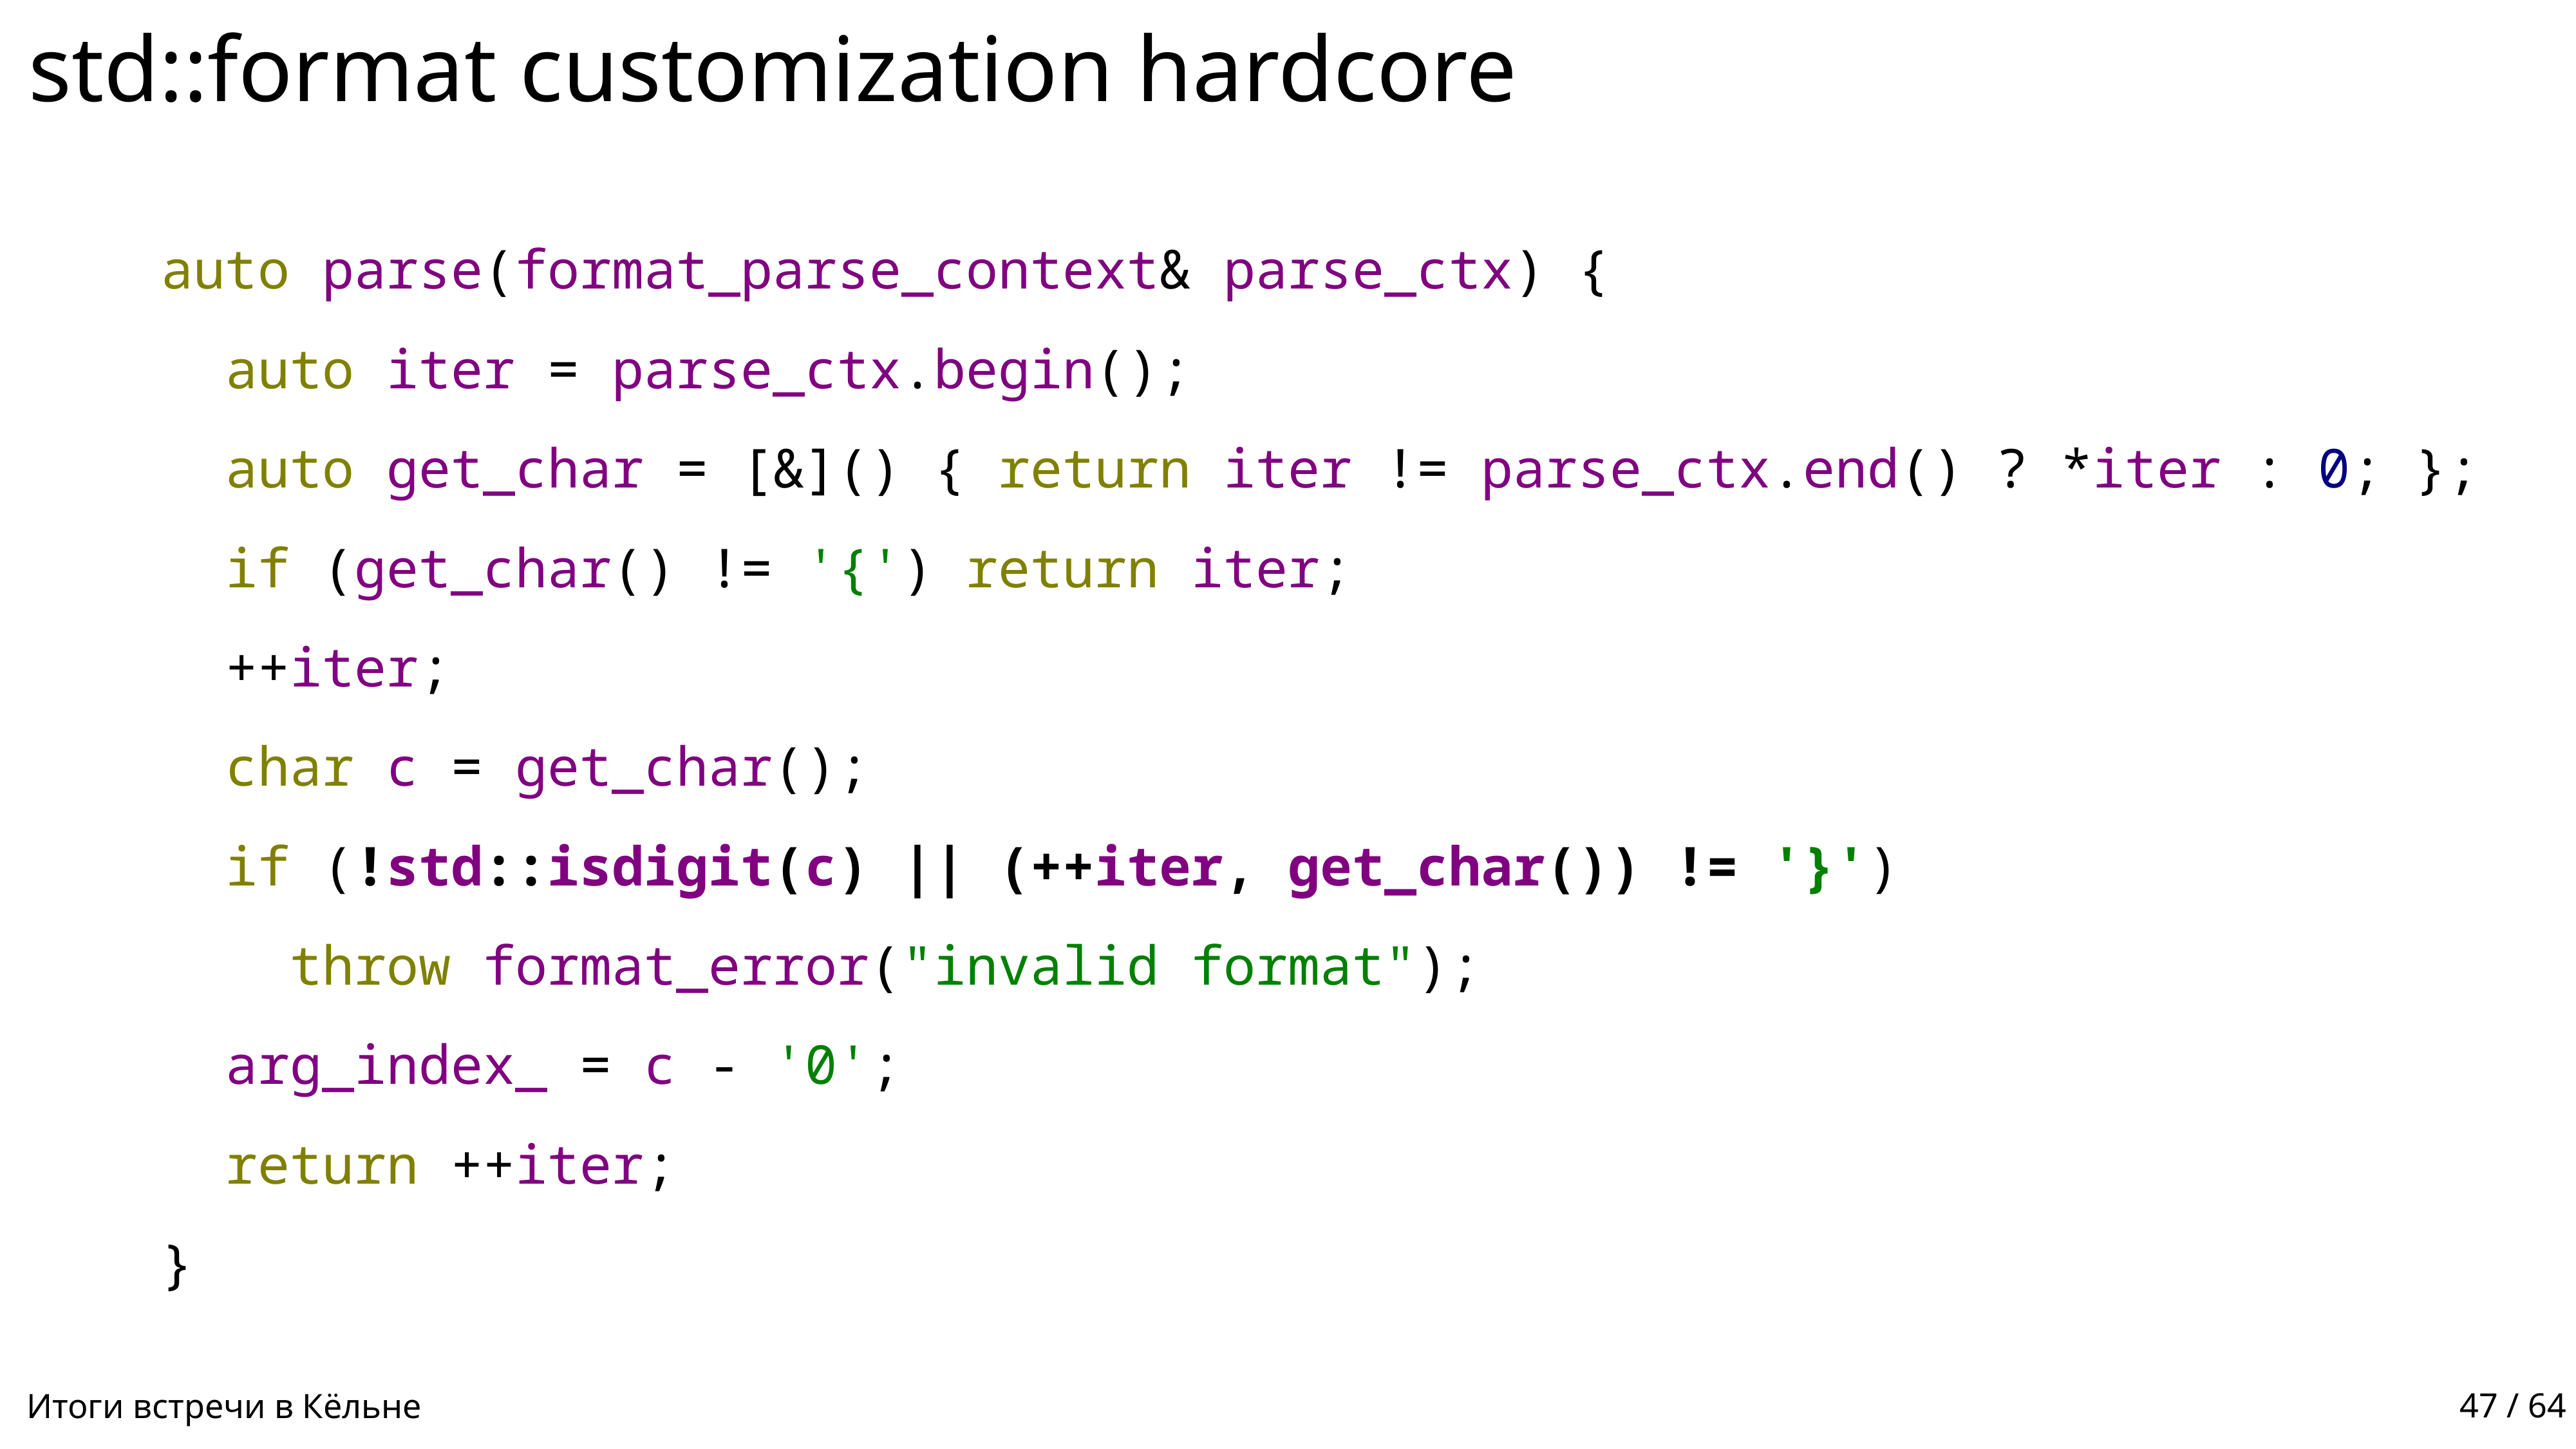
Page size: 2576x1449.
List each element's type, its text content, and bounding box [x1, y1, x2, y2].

title std::format customization hardcore [19, 19, 2550, 155]
list auto parse(format_parse_context& parse_ctx) { auto iter = parse_ctx.begin(); auto get_char = [&]() { return iter != parse_ctx.end() ? *iter : 0; }; if (get_char() != '{') return iter; ++iter; char c = get_char(); if (!std::isdigit(c) || (++iter, get_char()) != '}') throw format_error("invalid format"); arg_index_ = c - '0'; return ++iter; } [87, 214, 2550, 1382]
list <number> / 64 [1479, 1376, 2576, 1431]
list Итоги встречи в Кёльне [17, 1376, 1114, 1431]
